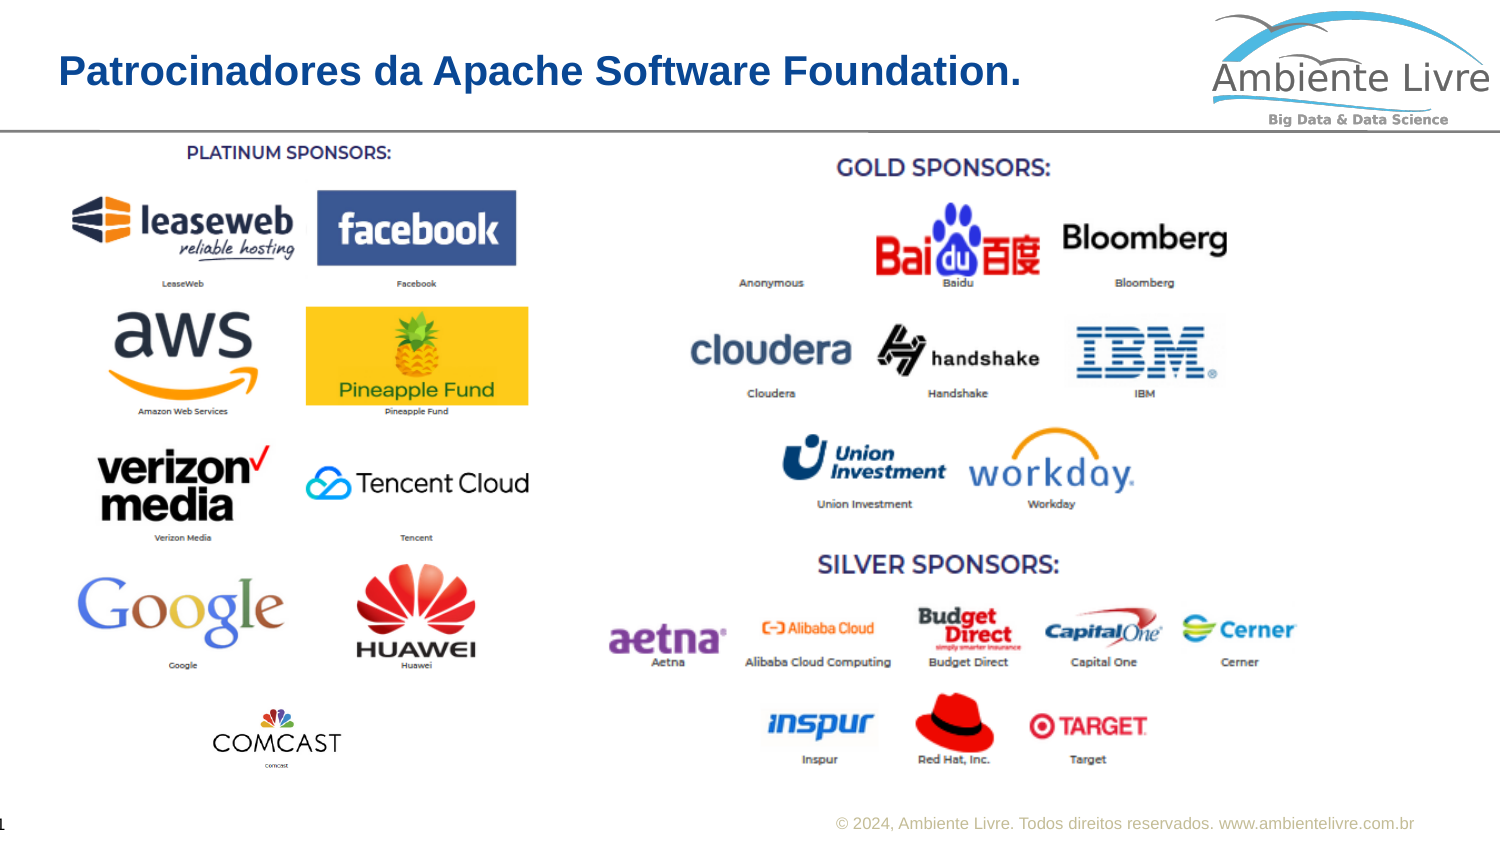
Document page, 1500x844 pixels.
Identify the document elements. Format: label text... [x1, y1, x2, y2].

title Patrocinadores da Apache Software Foundation. [43, 8, 1127, 129]
picture [1212, 11, 1489, 127]
picture [188, 696, 355, 778]
picture [39, 137, 1335, 792]
